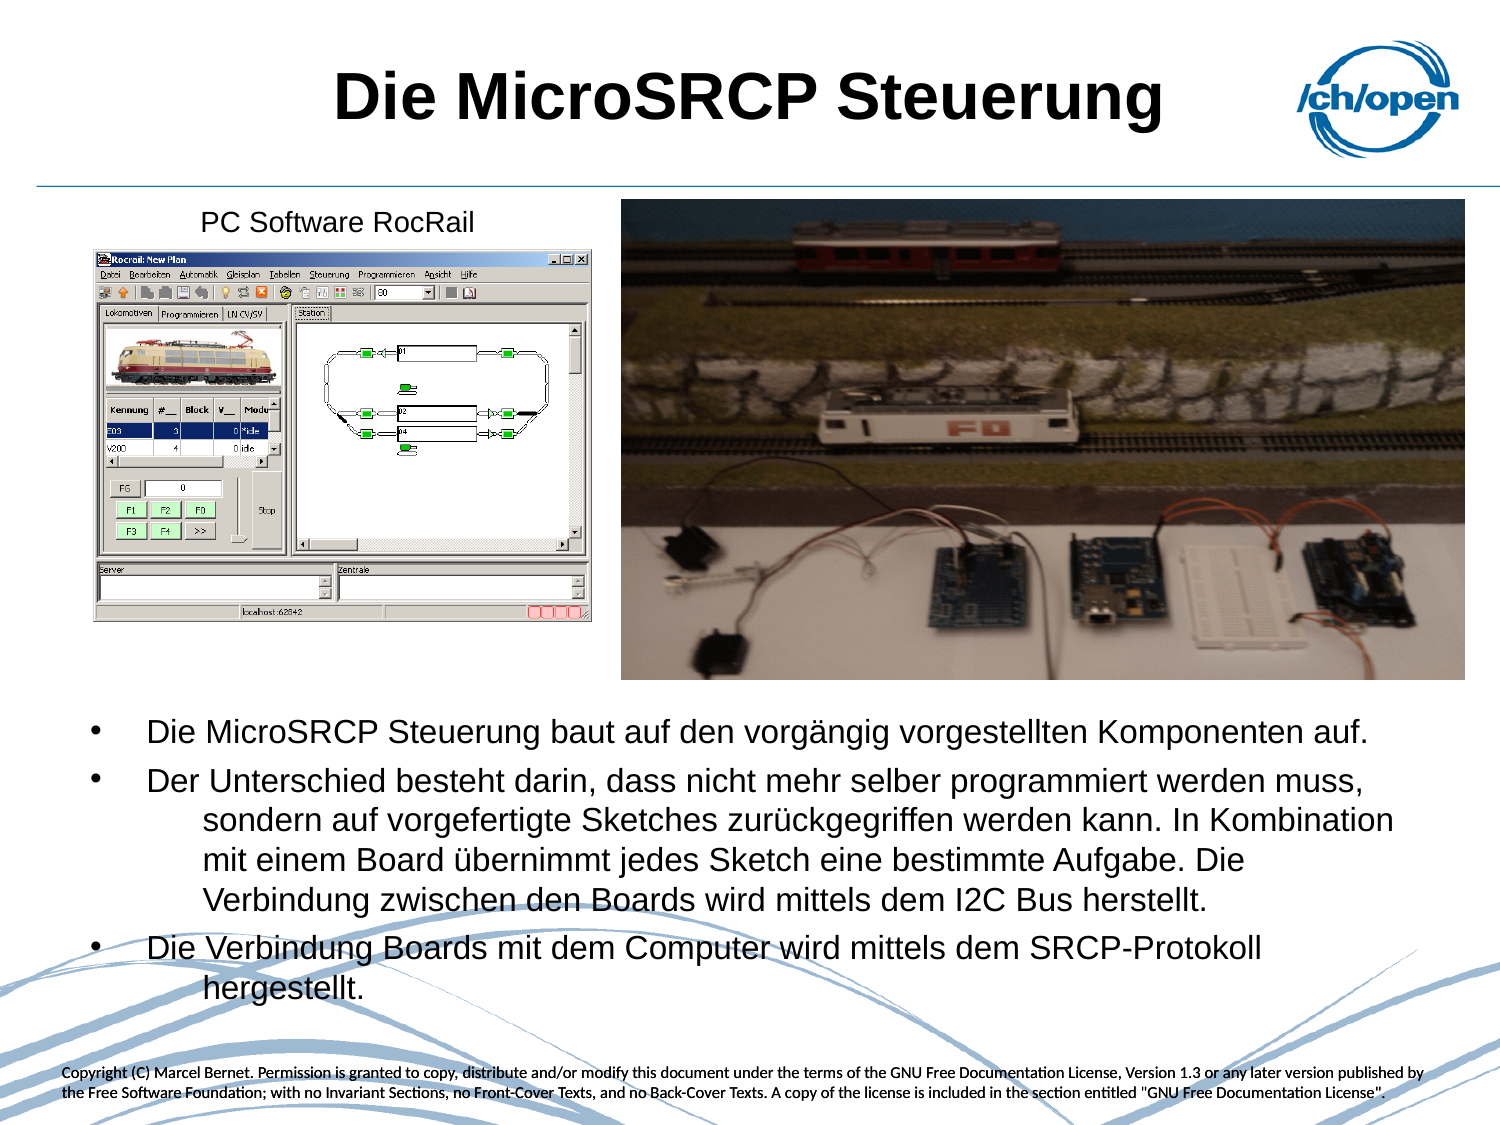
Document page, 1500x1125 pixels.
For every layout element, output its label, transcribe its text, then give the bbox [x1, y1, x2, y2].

text_box Copyright (C) Marcel Bernet. Permission is granted to copy, distribute and/or modify this document under the terms of the GNU Free Documentation License, Version 1.3 or any later version published by the Free Software Foundation; with no Invariant Sections, no Front-Cover Texts, and no Back-Cover Texts. A copy of the license is included in the section entitled "GNU Free Documentation License". [46, 1054, 1454, 1111]
text_box PC Software RocRail [185, 195, 493, 247]
picture [93, 249, 592, 622]
picture [621, 199, 1465, 680]
title Die MicroSRCP Steuerung [75, 45, 1426, 165]
list Die MicroSRCP Steuerung baut auf den vorgängig vorgestellten Komponenten auf. Der Unterschied besteht darin, dass nicht mehr selber programmiert werden muss, sondern auf vorgefertigte Sketches zurückgegriffen werden kann. In Kombination mit einem Board übernimmt jedes Sketch eine bestimmte Aufgabe. Die Verbindung zwischen den Boards wird mittels dem I2C Bus herstellt. Die Verbindung Boards mit dem Computer wird mittels dem SRCP-Protokoll hergestellt. [75, 703, 1426, 1054]
